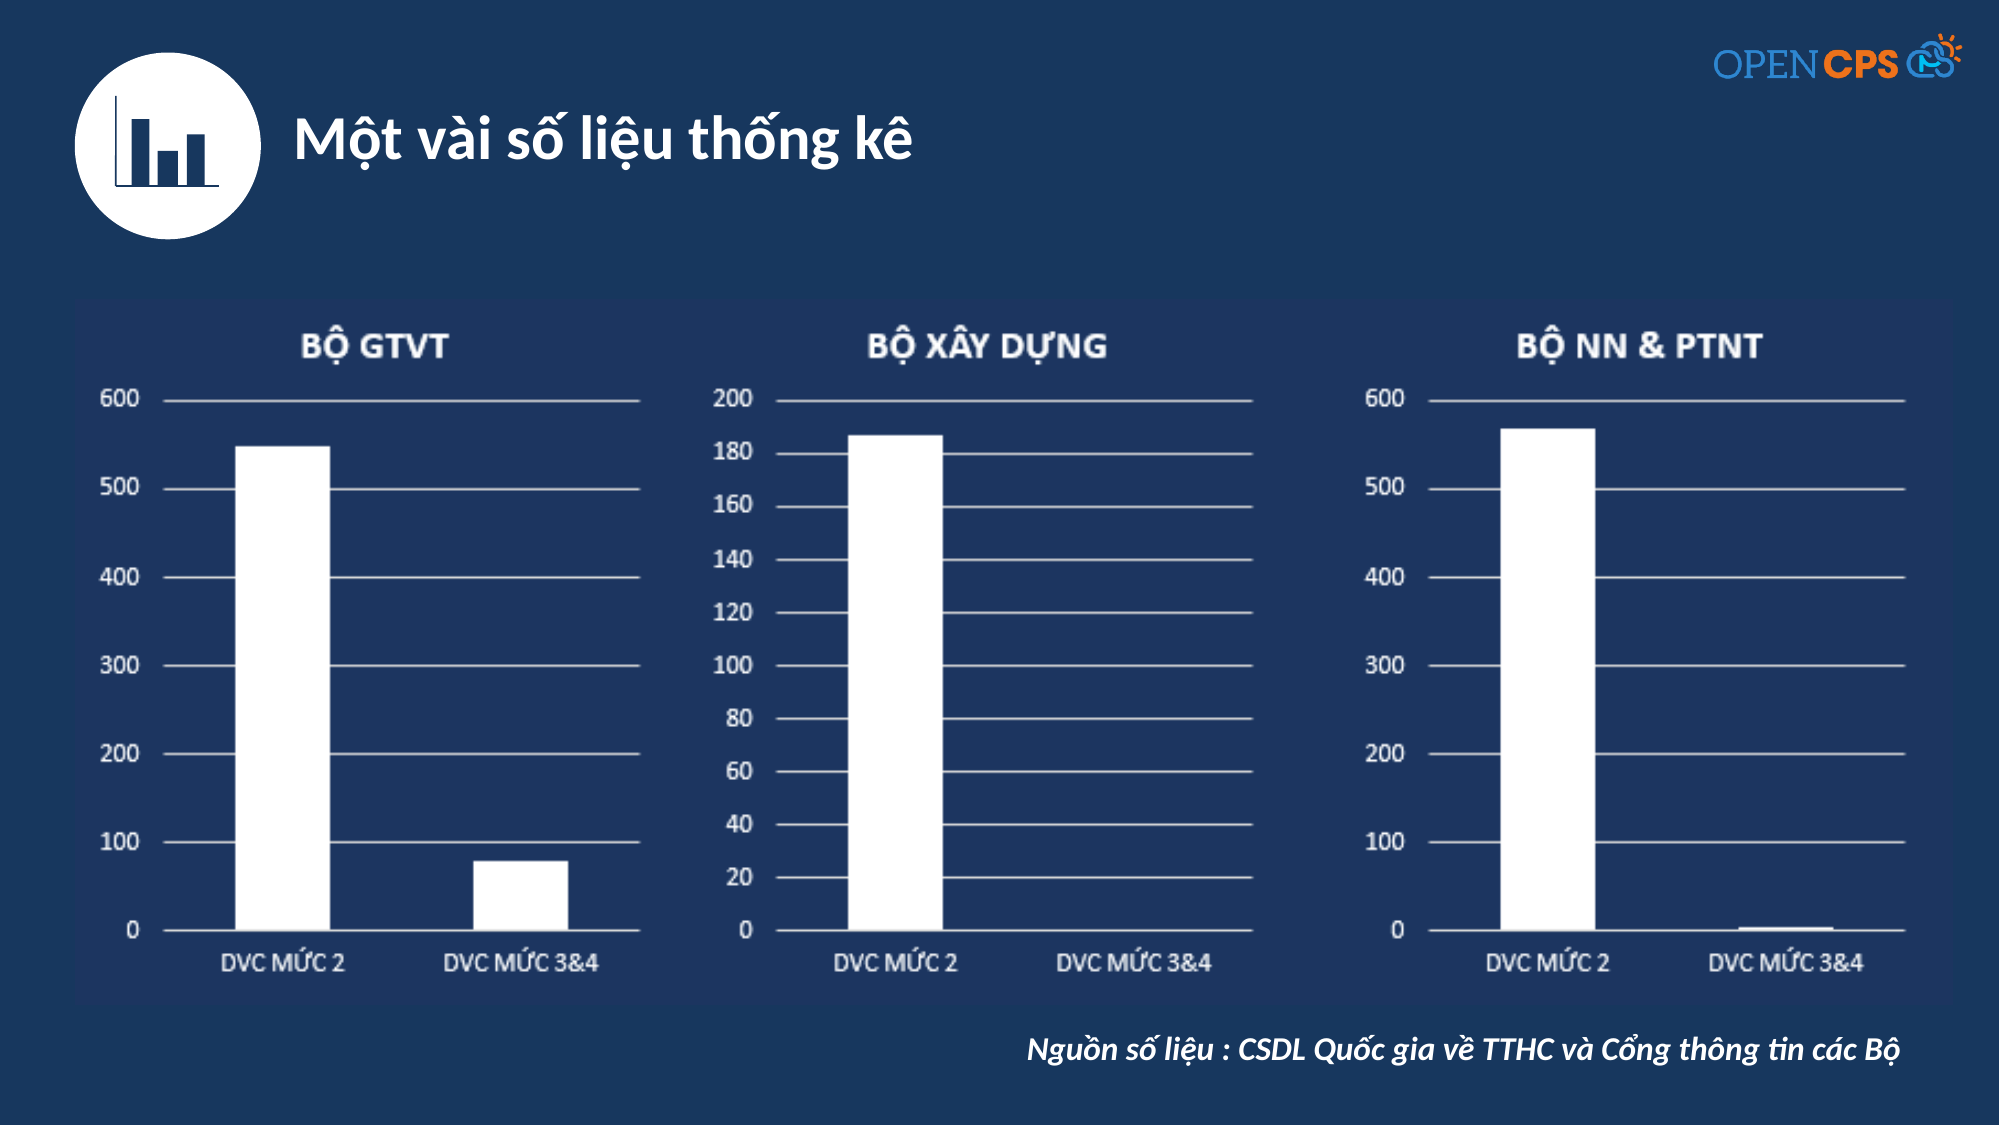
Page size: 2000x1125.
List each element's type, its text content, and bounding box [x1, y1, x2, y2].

text_box Nguồn số liệu : CSDL Quốc gia về TTHC và Cổng thông tin các Bộ [1012, 1019, 1917, 1075]
text_box Một vài số liệu thống kê [278, 90, 930, 180]
picture [1709, 29, 1966, 85]
text_box [74, 52, 261, 240]
picture [75, 299, 1953, 1006]
